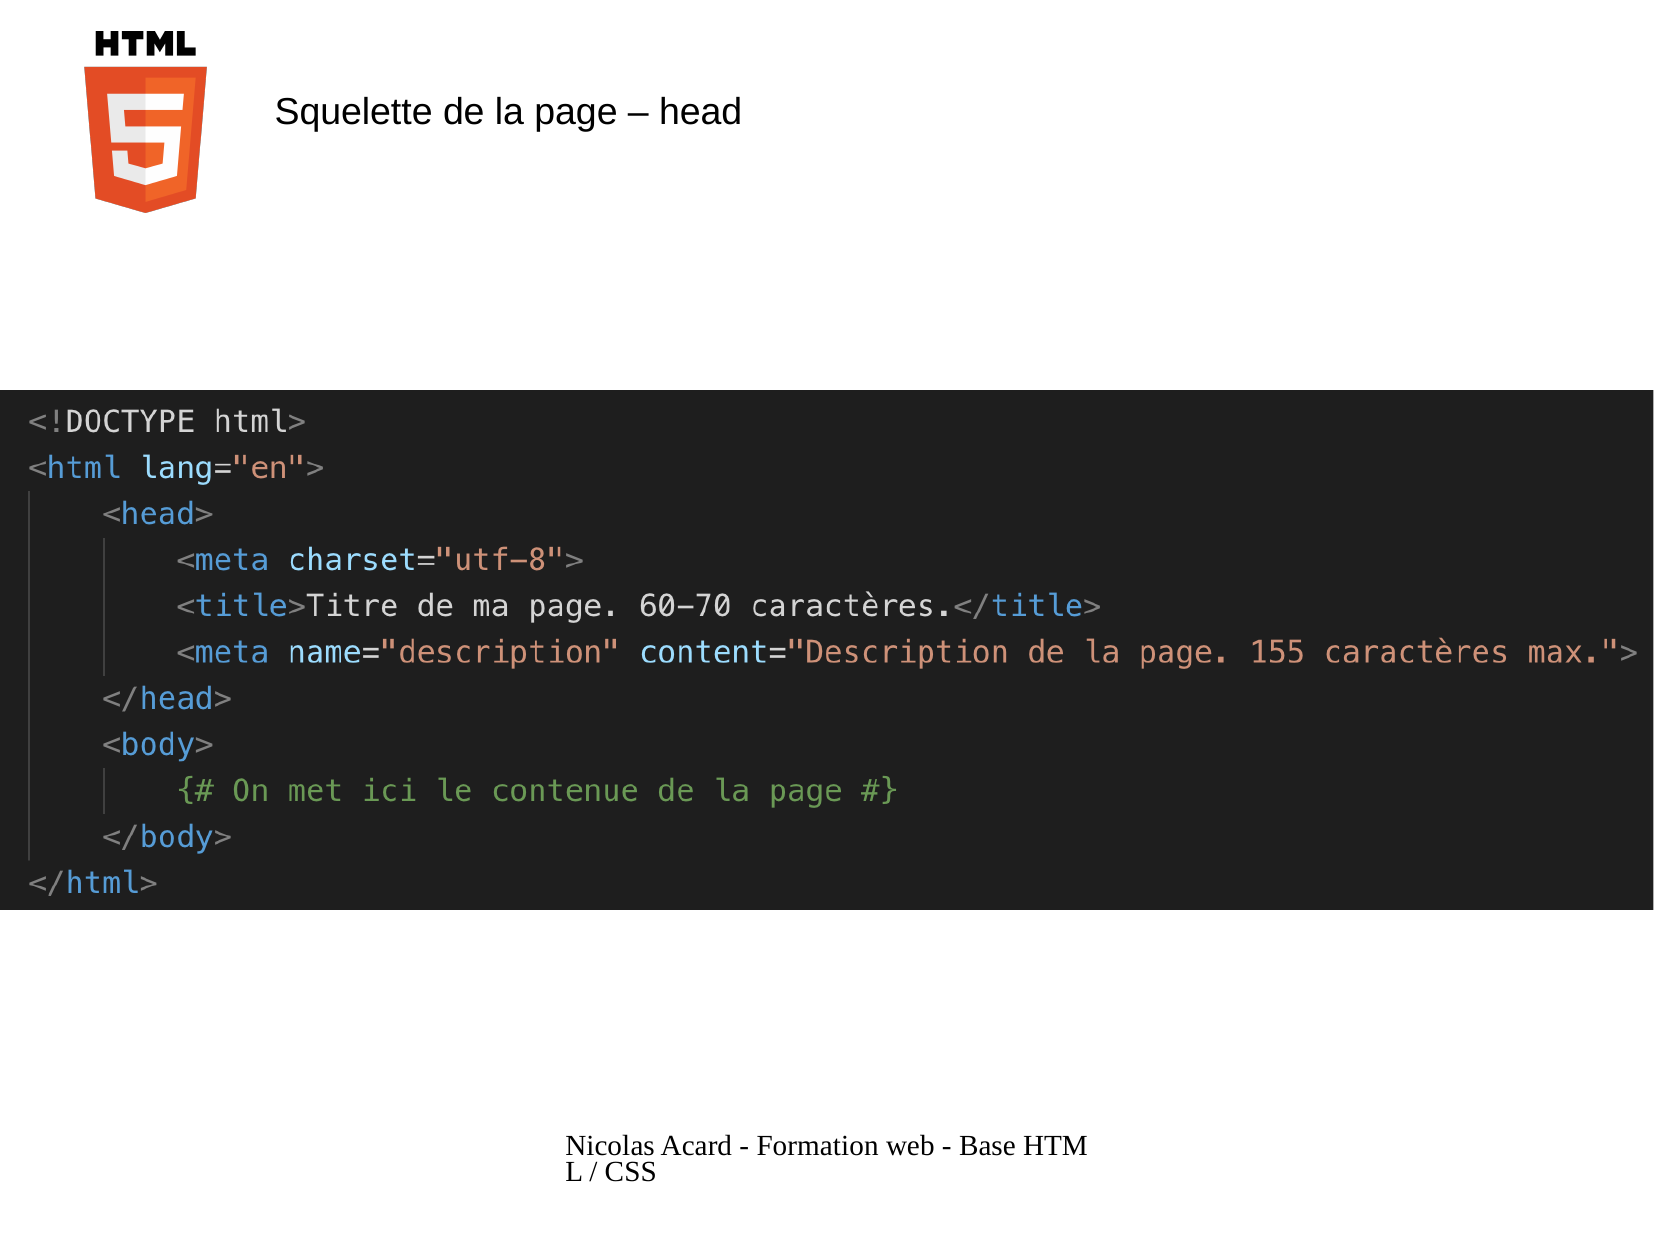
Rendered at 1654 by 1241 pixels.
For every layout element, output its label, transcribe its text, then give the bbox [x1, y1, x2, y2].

picture [59, 31, 232, 213]
text_box Squelette de la page – head [259, 82, 1193, 140]
picture [0, 390, 1654, 910]
